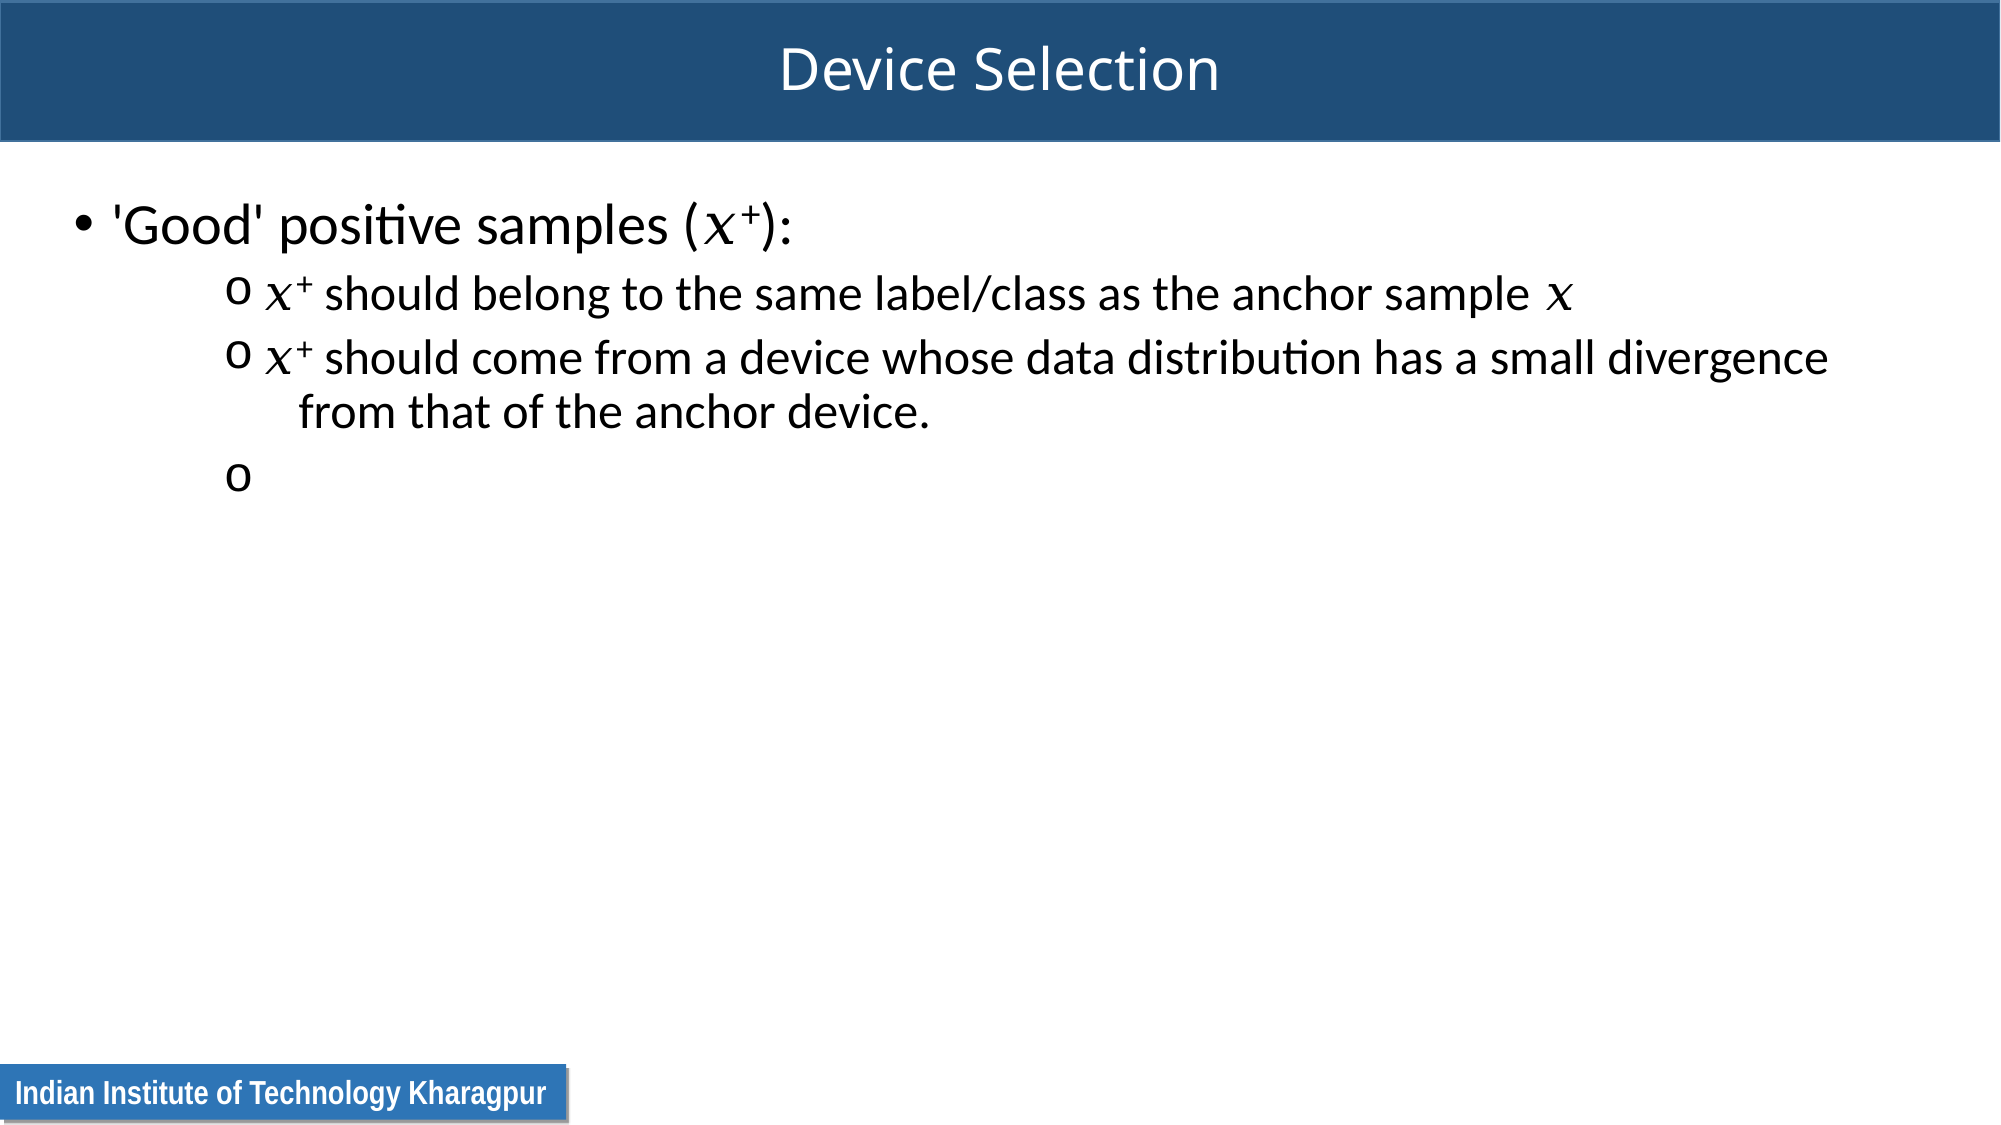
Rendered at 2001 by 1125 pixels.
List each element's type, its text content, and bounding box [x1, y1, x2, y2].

title Device Selection [0, 1, 2000, 141]
list 'Good' positive samples (𝑥+): 𝑥+ should belong to the same label/class as the anchor sample 𝑥 𝑥+ should come from a device whose data distribution has a small divergence from that of the anchor device. [58, 186, 1954, 1065]
